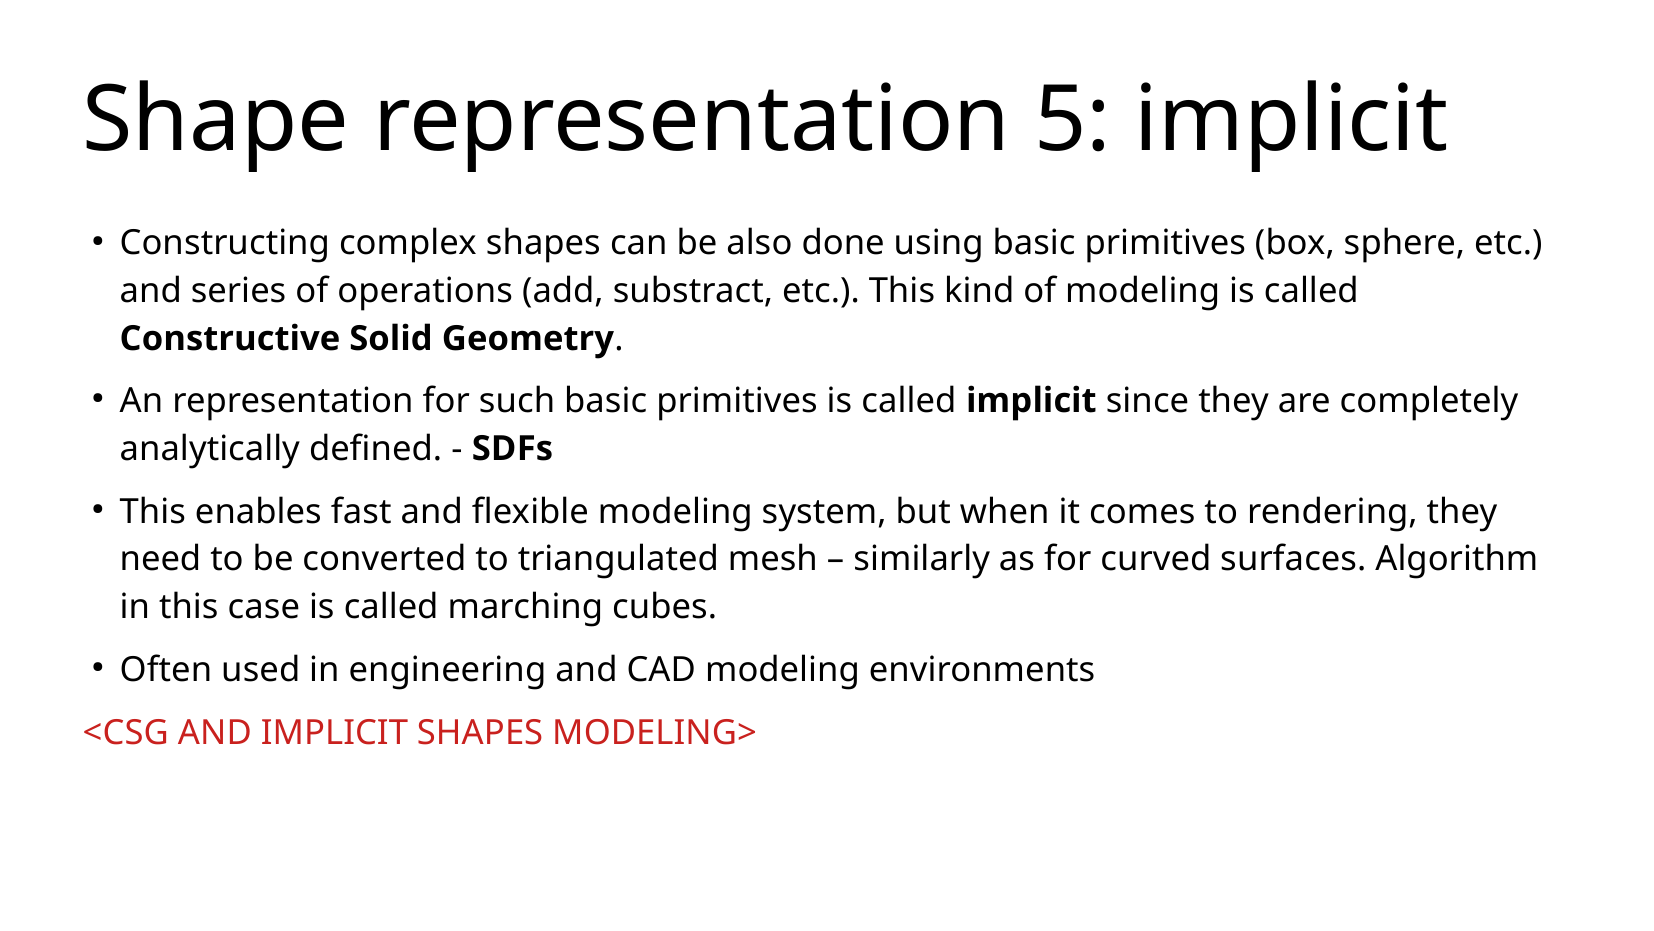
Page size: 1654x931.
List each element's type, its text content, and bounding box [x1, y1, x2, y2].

title Shape representation 5: implicit [82, 37, 1571, 193]
list Constructing complex shapes can be also done using basic primitives (box, sphere, etc.) and series of operations (add, substract, etc.). This kind of modeling is called Constructive Solid Geometry. An representation for such basic primitives is called implicit since they are completely analytically defined. - SDFs This enables fast and flexible modeling system, but when it comes to rendering, they need to be converted to triangulated mesh – similarly as for curved surfaces. Algorithm in this case is called marching cubes. Often used in engineering and CAD modeling environments <CSG AND IMPLICIT SHAPES MODELING> [82, 217, 1571, 758]
